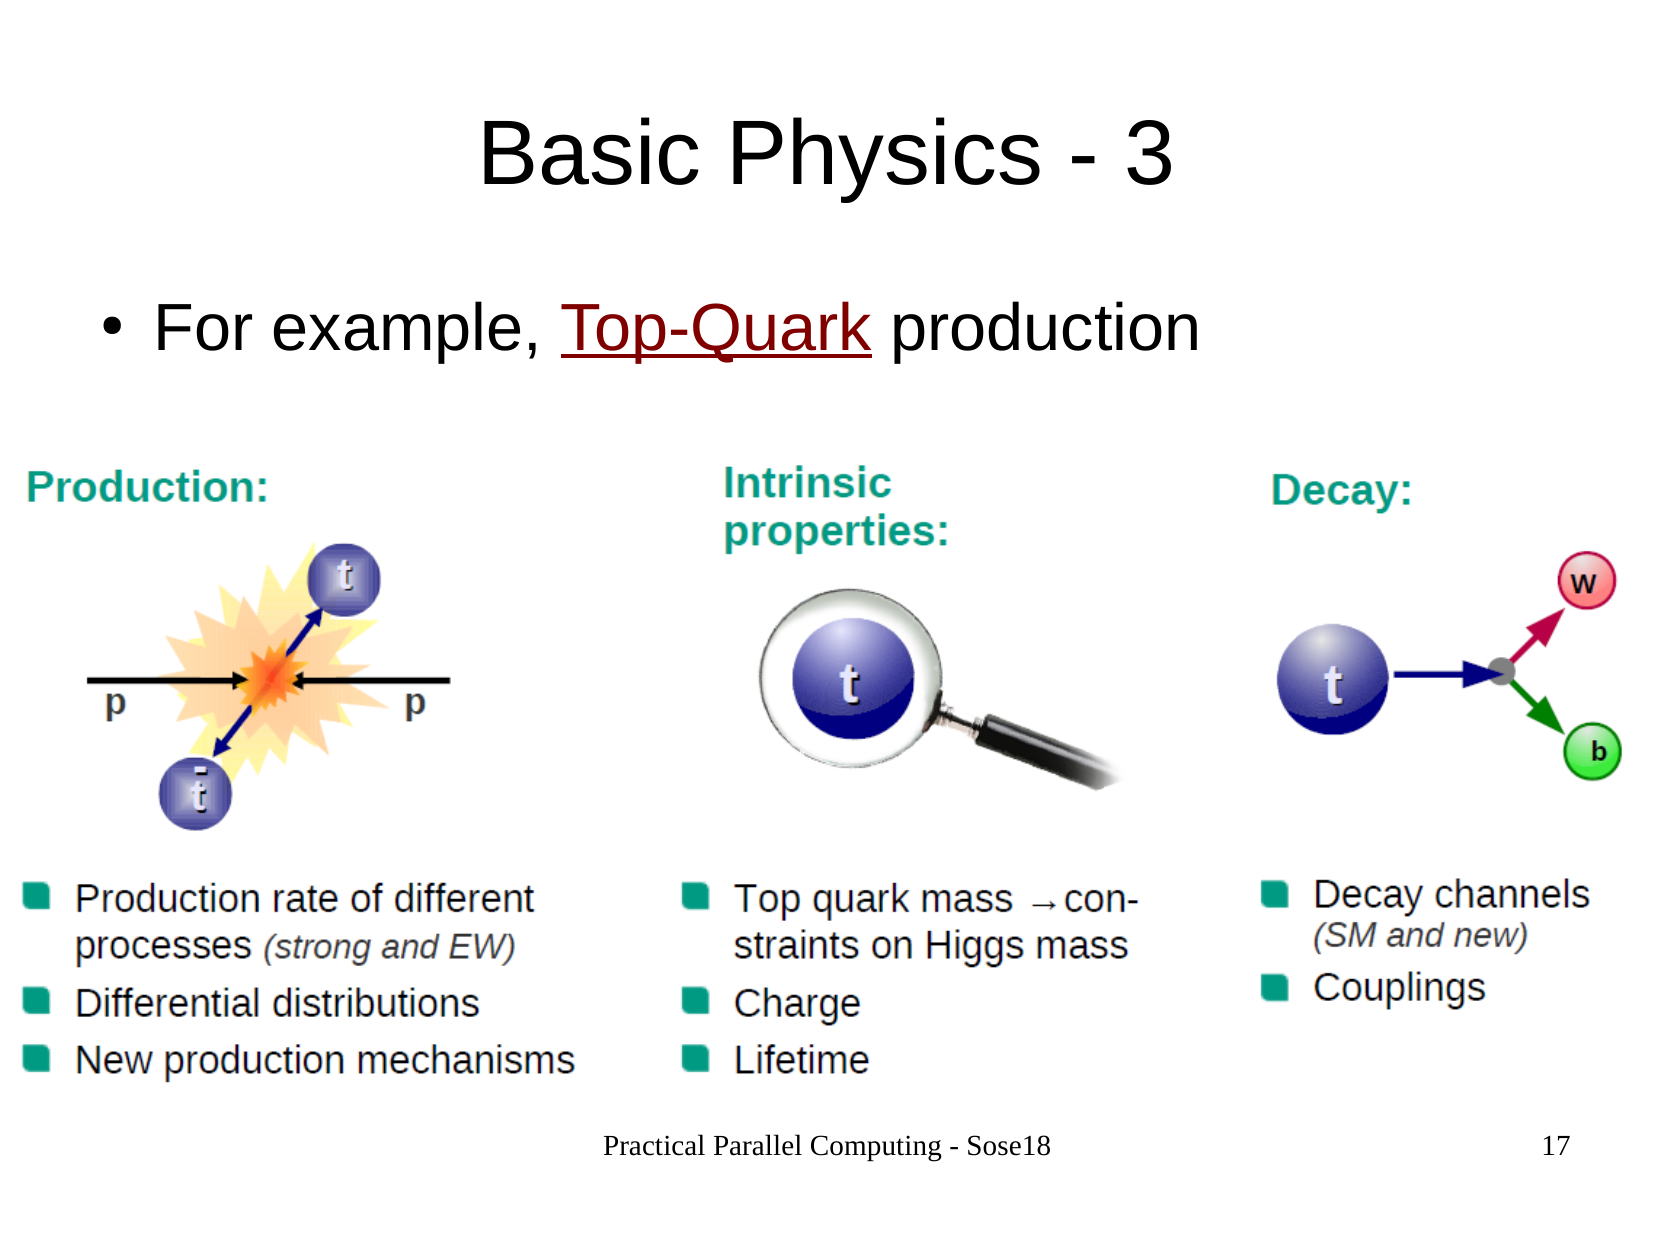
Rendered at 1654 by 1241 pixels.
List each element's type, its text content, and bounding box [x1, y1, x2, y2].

picture [0, 403, 1654, 1111]
list For example, Top-Quark production [82, 290, 1571, 403]
title Basic Physics - 3 [82, 49, 1571, 257]
